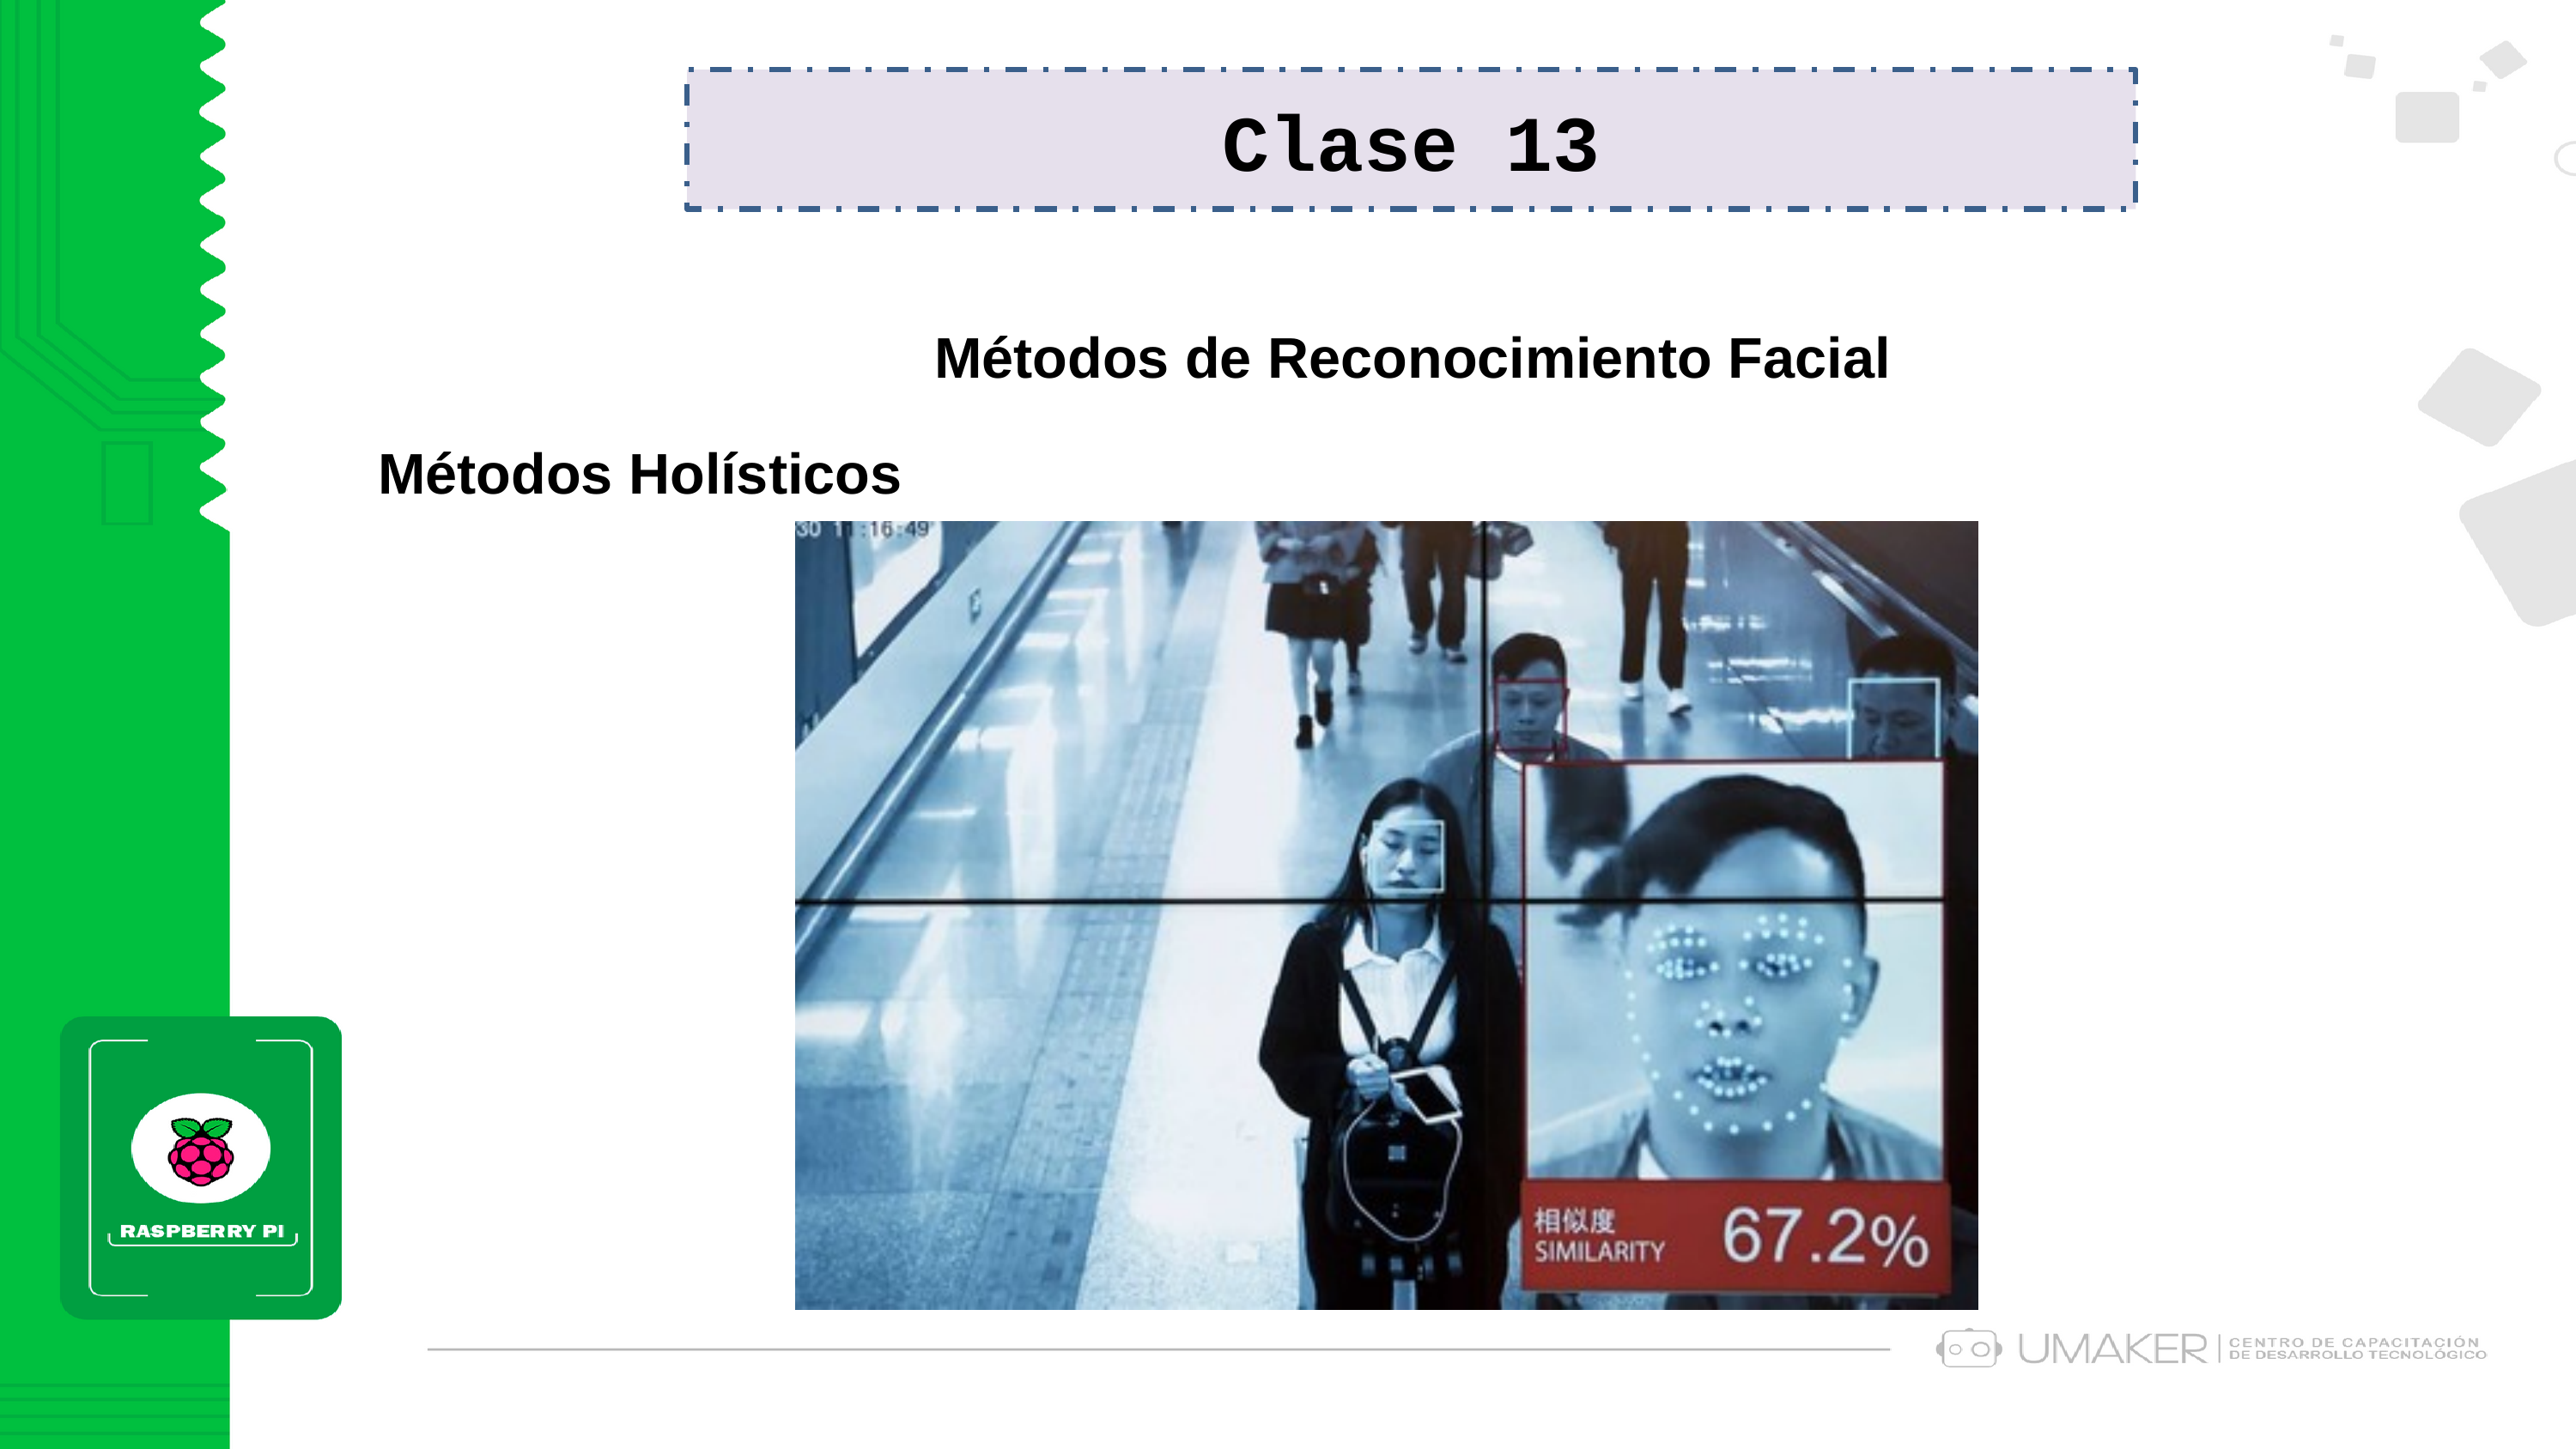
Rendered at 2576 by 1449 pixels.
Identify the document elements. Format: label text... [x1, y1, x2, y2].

picture [0, 0, 2576, 1449]
text_box Métodos Holísticos [365, 435, 2323, 1298]
text_box Métodos de Reconocimiento Facial [331, 314, 2465, 1207]
text_box Clase 13 [687, 70, 2136, 209]
